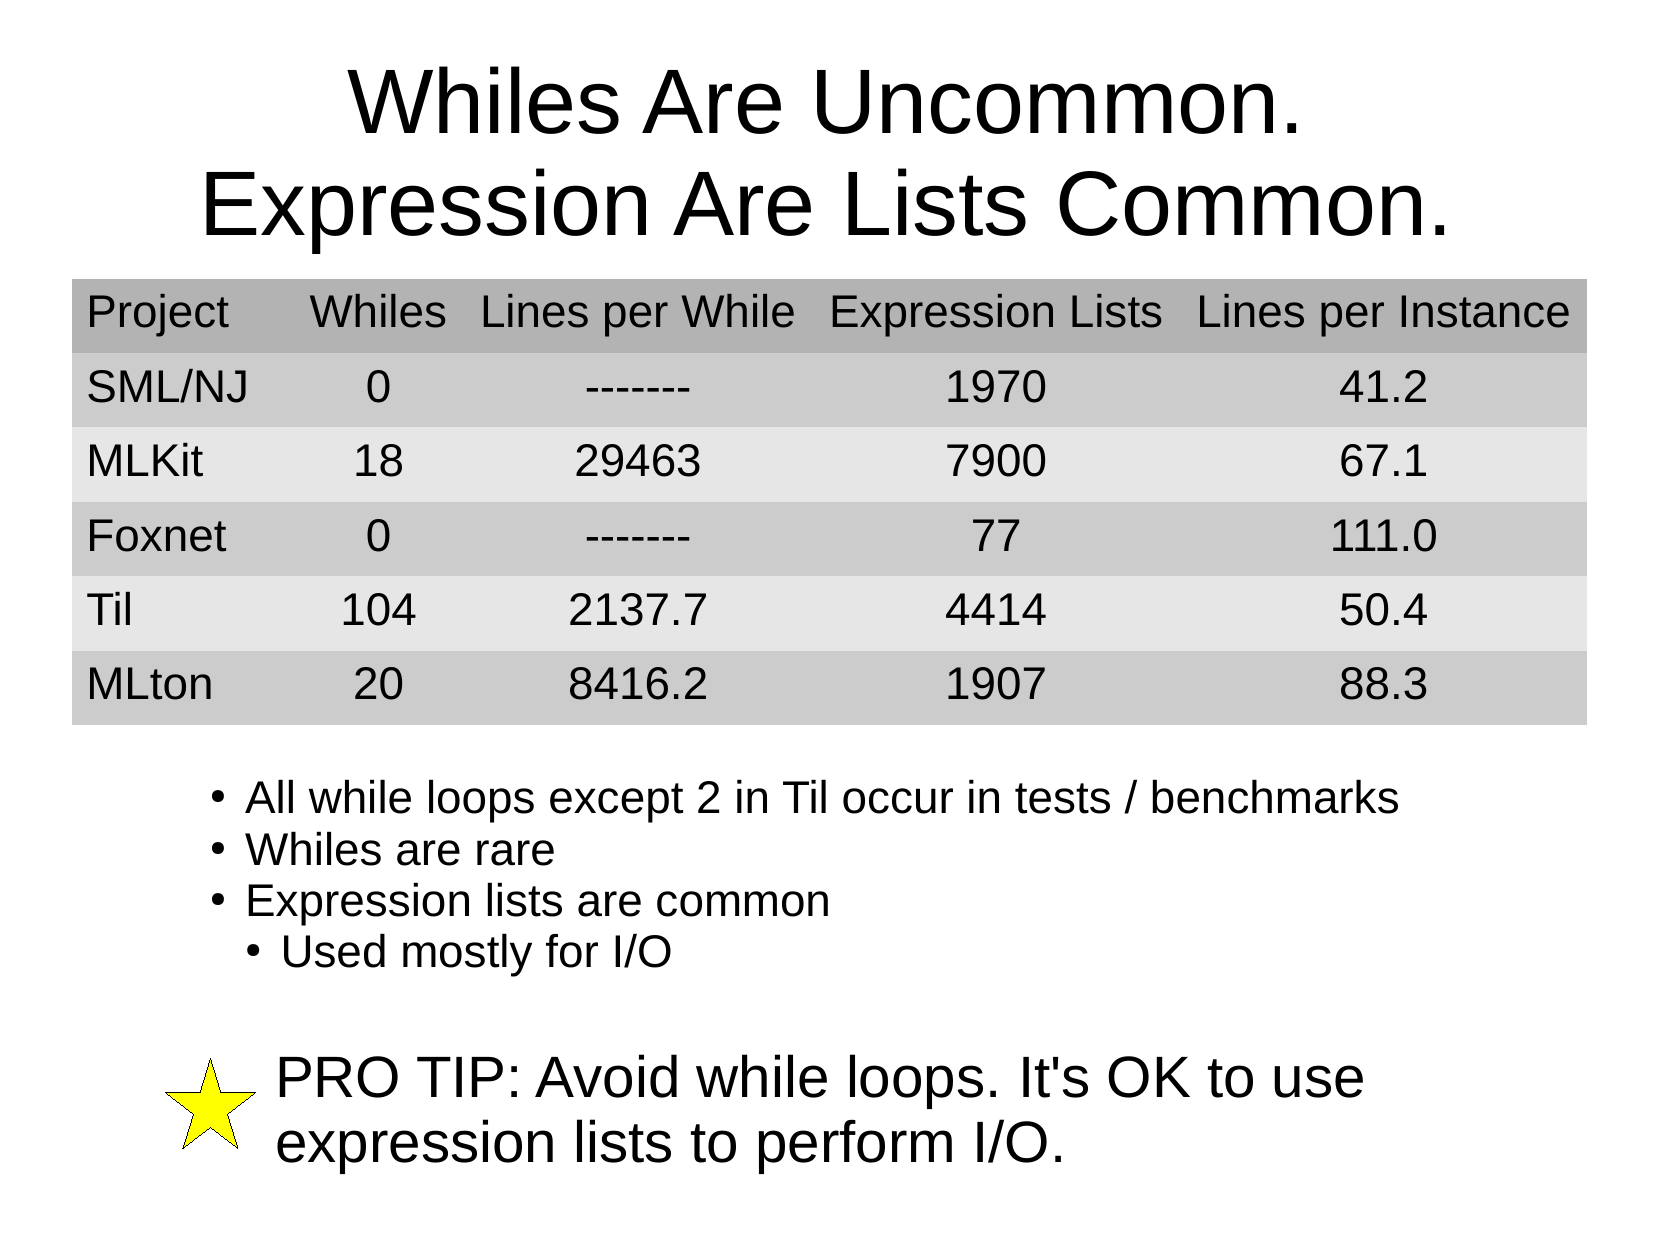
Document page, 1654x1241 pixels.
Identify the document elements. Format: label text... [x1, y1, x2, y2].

table_cell 4414 [812, 576, 1180, 651]
table_cell 67.1 [1180, 427, 1587, 502]
table_cell MLton [72, 651, 293, 725]
table_header Project [72, 279, 293, 353]
table_cell 18 [293, 427, 464, 502]
table_cell ------- [464, 353, 812, 427]
table_cell 77 [812, 502, 1180, 576]
table_cell Til [72, 576, 293, 651]
text_box All while loops except 2 in Til occur in tests / benchmarks Whiles are rare Expression lists are common Used mostly for I/O [195, 765, 1486, 985]
table_cell 1970 [812, 353, 1180, 427]
table_header Whiles [293, 279, 464, 353]
table_cell 0 [293, 502, 464, 576]
table_cell 88.3 [1180, 651, 1587, 725]
text_box [165, 1058, 256, 1149]
table_cell 8416.2 [464, 651, 812, 725]
table_cell 29463 [464, 427, 812, 502]
table_cell 41.2 [1180, 353, 1587, 427]
table_cell Foxnet [72, 502, 293, 576]
table_cell 20 [293, 651, 464, 725]
table_cell MLKit [72, 427, 293, 502]
table_cell 7900 [812, 427, 1180, 502]
table_cell 2137.7 [464, 576, 812, 651]
title Whiles Are Uncommon. Expression Are Lists Common. [82, 49, 1571, 257]
table_cell 50.4 [1180, 576, 1587, 651]
text_box PRO TIP: Avoid while loops. It's OK to use expression lists to perform I/O. [260, 1037, 1423, 1190]
table_cell 111.0 [1180, 502, 1587, 576]
table_header Lines per Instance [1180, 279, 1587, 353]
table_cell 0 [293, 353, 464, 427]
table_header Expression Lists [812, 279, 1180, 353]
table_cell 1907 [812, 651, 1180, 725]
table_header Lines per While [464, 279, 812, 353]
table_cell ------- [464, 502, 812, 576]
table_cell SML/NJ [72, 353, 293, 427]
table_cell 104 [293, 576, 464, 651]
